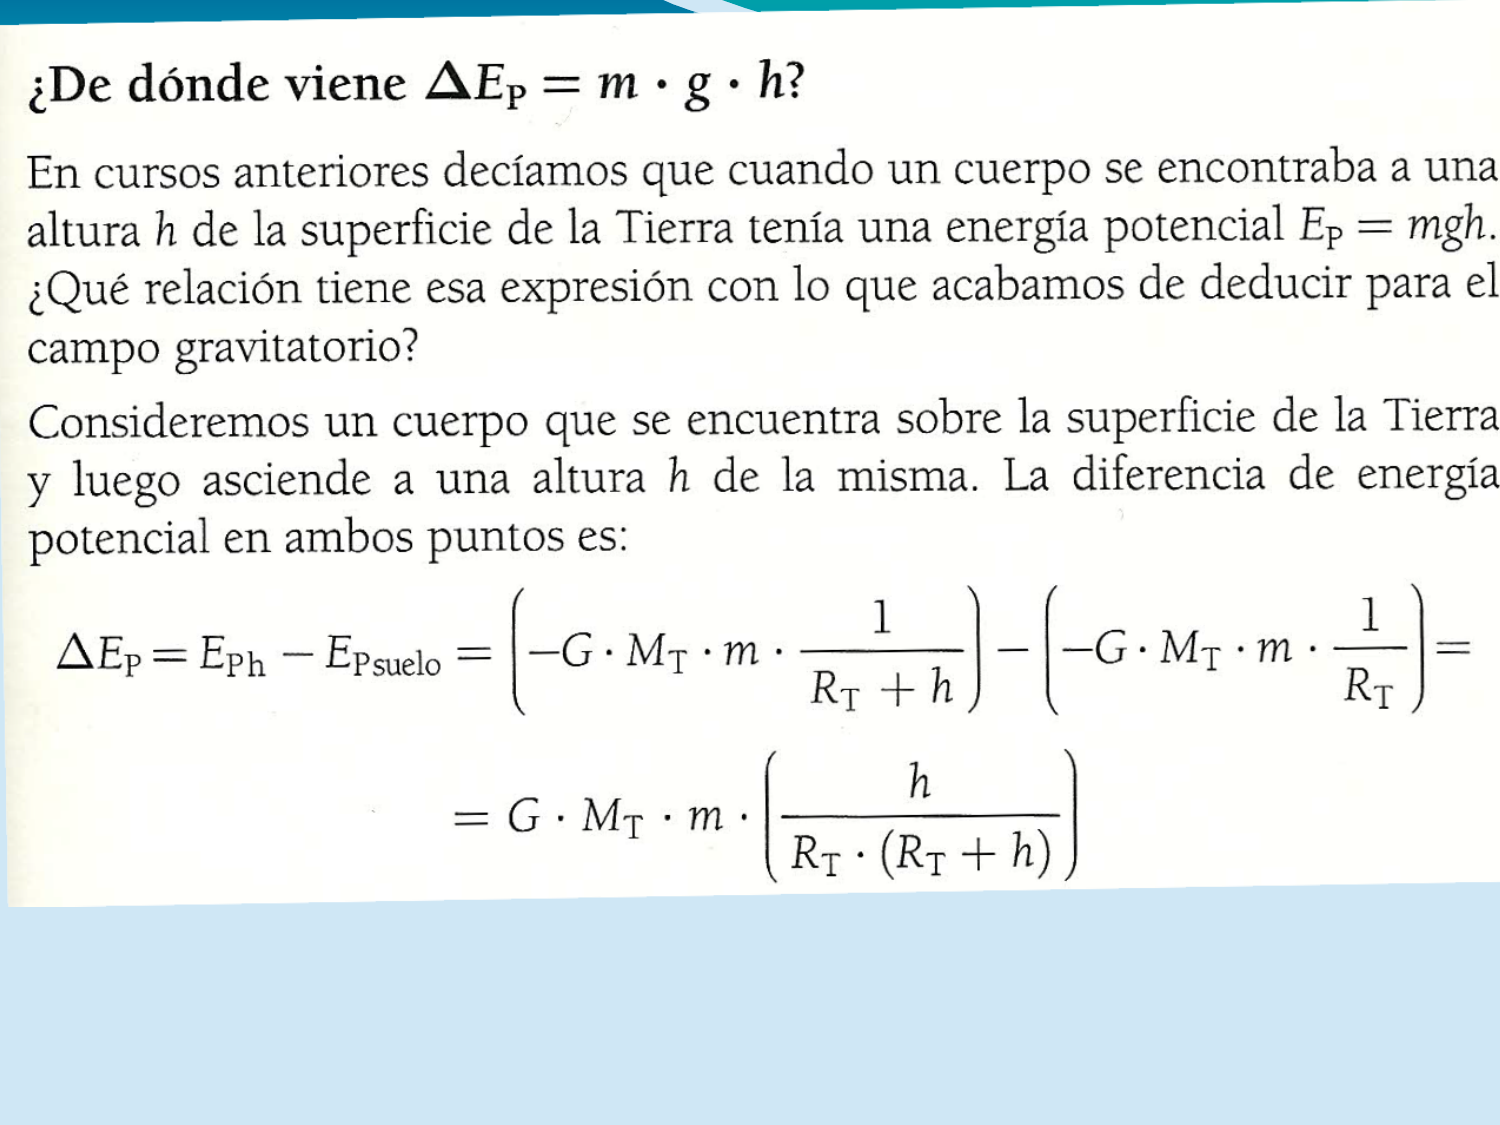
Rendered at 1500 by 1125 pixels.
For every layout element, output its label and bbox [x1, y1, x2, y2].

picture [0, 0, 1500, 907]
